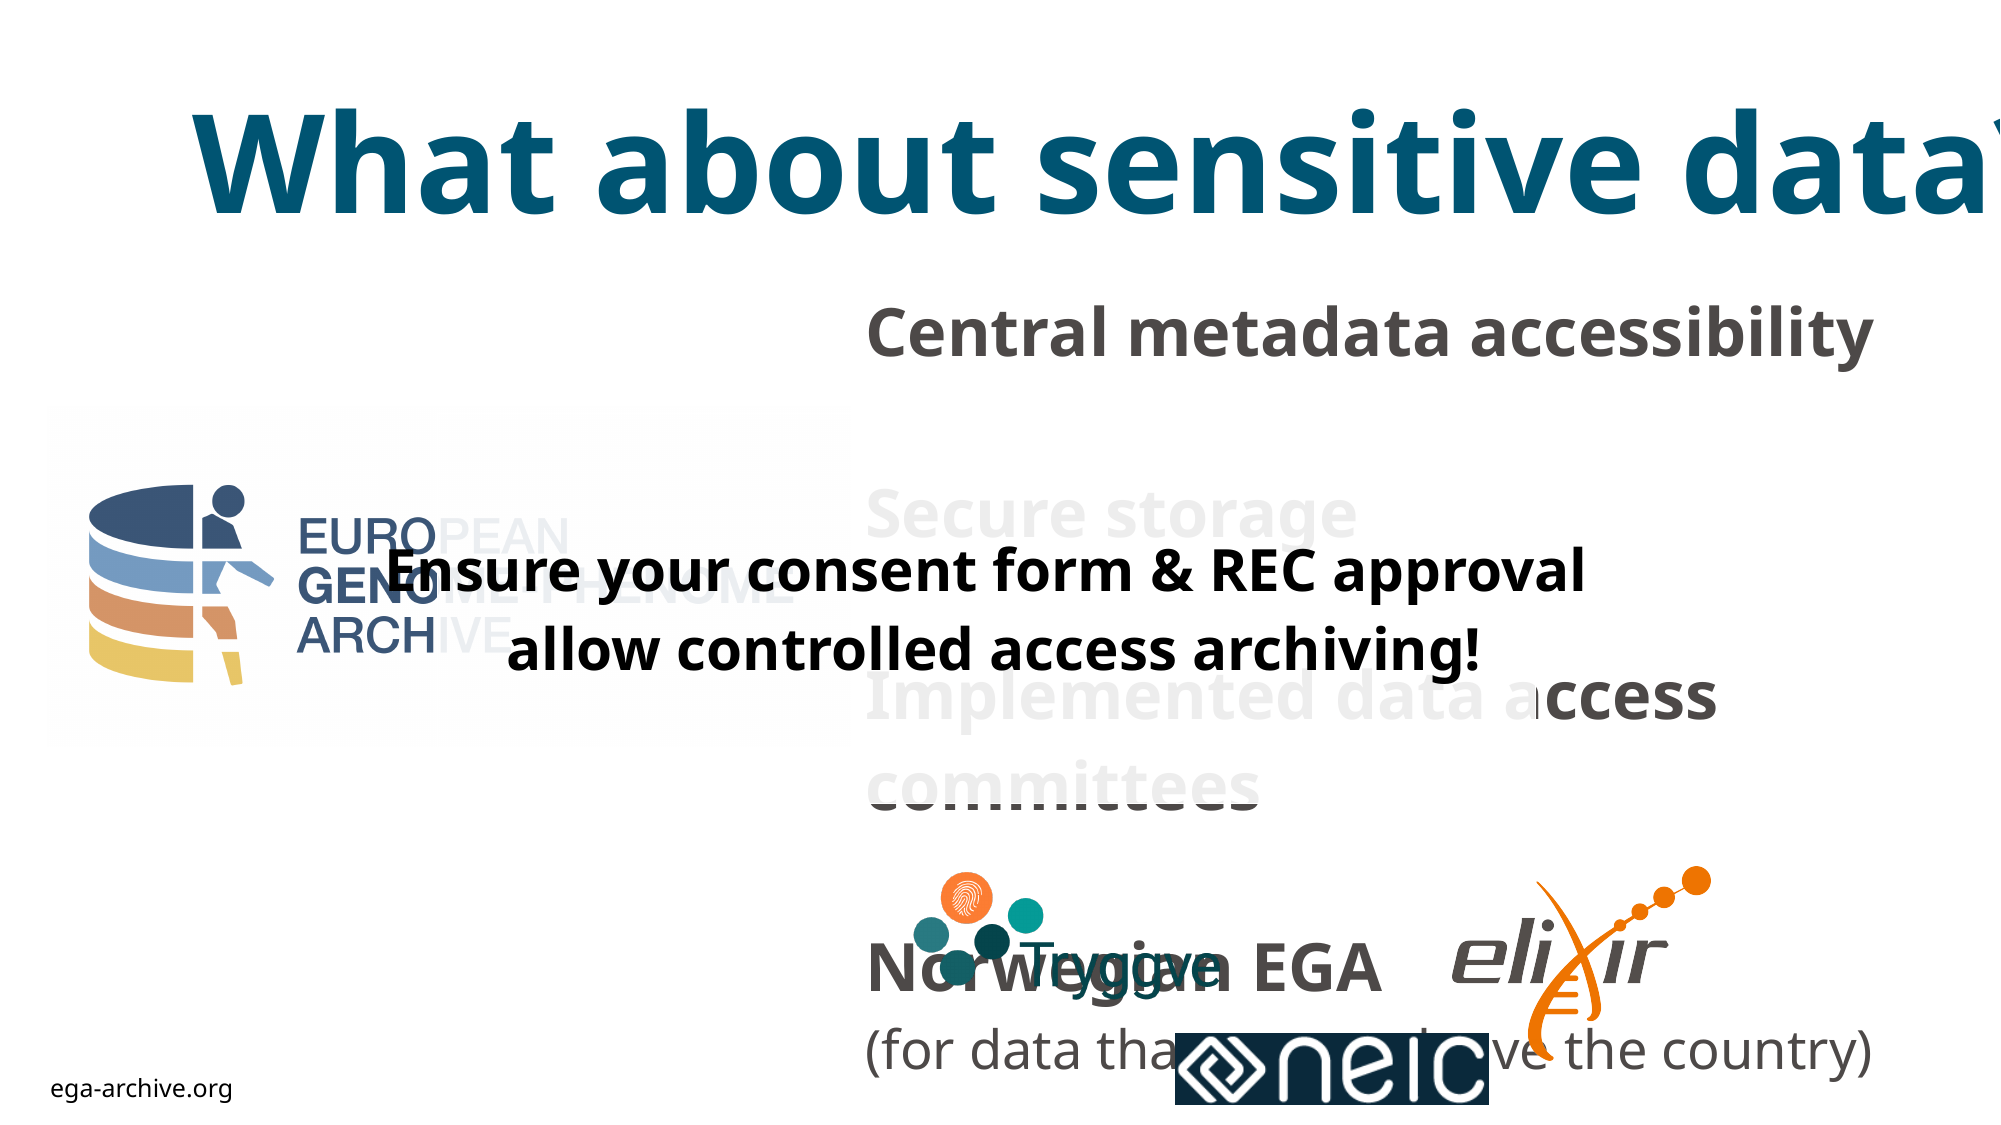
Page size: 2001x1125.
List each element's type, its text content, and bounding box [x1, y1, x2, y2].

text_box ega-archive.org [35, 1063, 228, 1103]
text_box What about sensitive data? [177, 59, 1823, 212]
text_box Central metadata accessibility Secure storage Implemented data access committees Norwegian EGA (for data that can not leave the country) [814, 277, 1973, 881]
picture [878, 846, 1256, 1028]
text_box Ensure your consent form & REC approval allow controlled access archiving! [437, 413, 1536, 804]
picture [47, 406, 814, 747]
picture [1175, 866, 1711, 1105]
